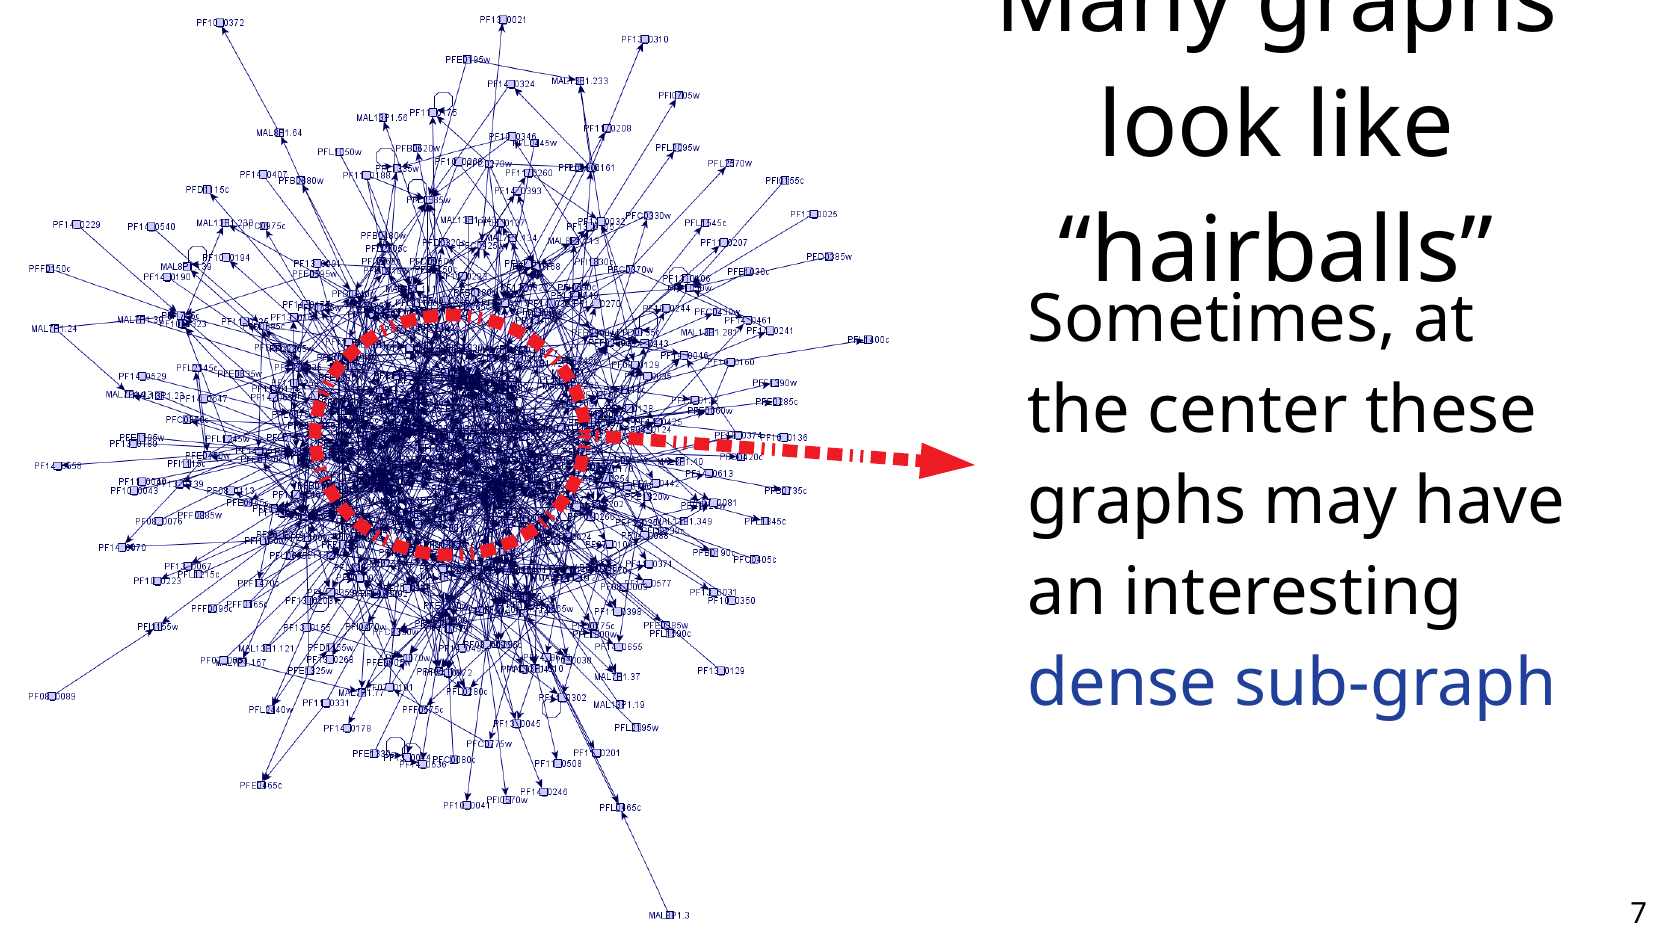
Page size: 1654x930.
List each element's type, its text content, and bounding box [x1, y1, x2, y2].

picture [15, 1, 901, 930]
title Many graphs look like “hairballs” [901, 1, 1653, 241]
list Sometimes, at the center these graphs may have an interesting dense sub-graph [1027, 270, 1576, 811]
